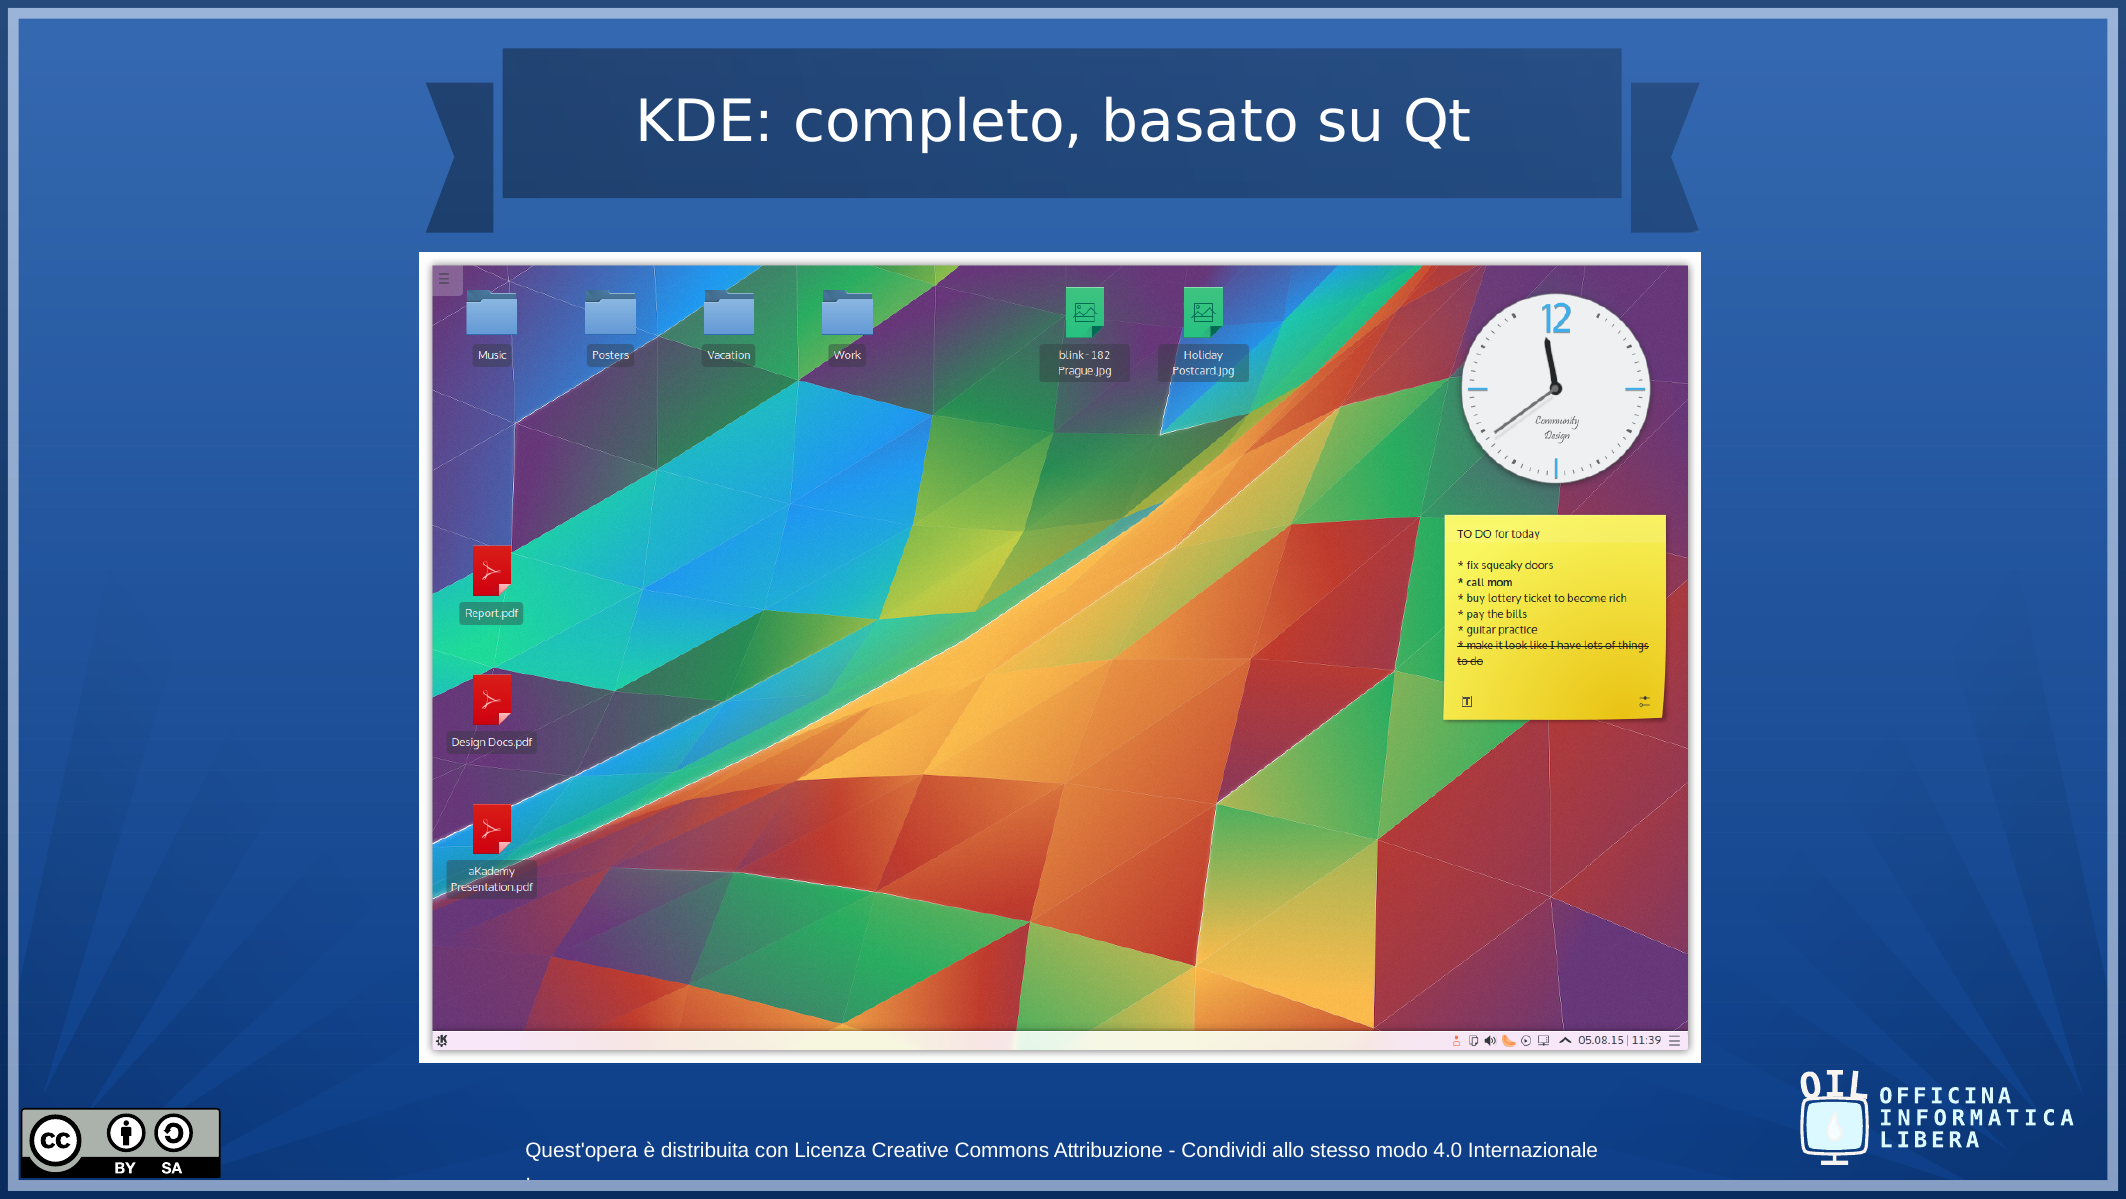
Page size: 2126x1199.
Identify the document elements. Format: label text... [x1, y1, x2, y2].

picture [419, 252, 1701, 1063]
title KDE: completo, basato su Qt [501, 45, 1625, 198]
picture [20, 1107, 221, 1178]
picture [1720, 940, 2126, 1199]
text_box Quest'opera è distribuita con Licenza Creative Commons Attribuzione - Condividi allo stesso modo 4.0 Internazionale. [510, 1131, 1619, 1193]
